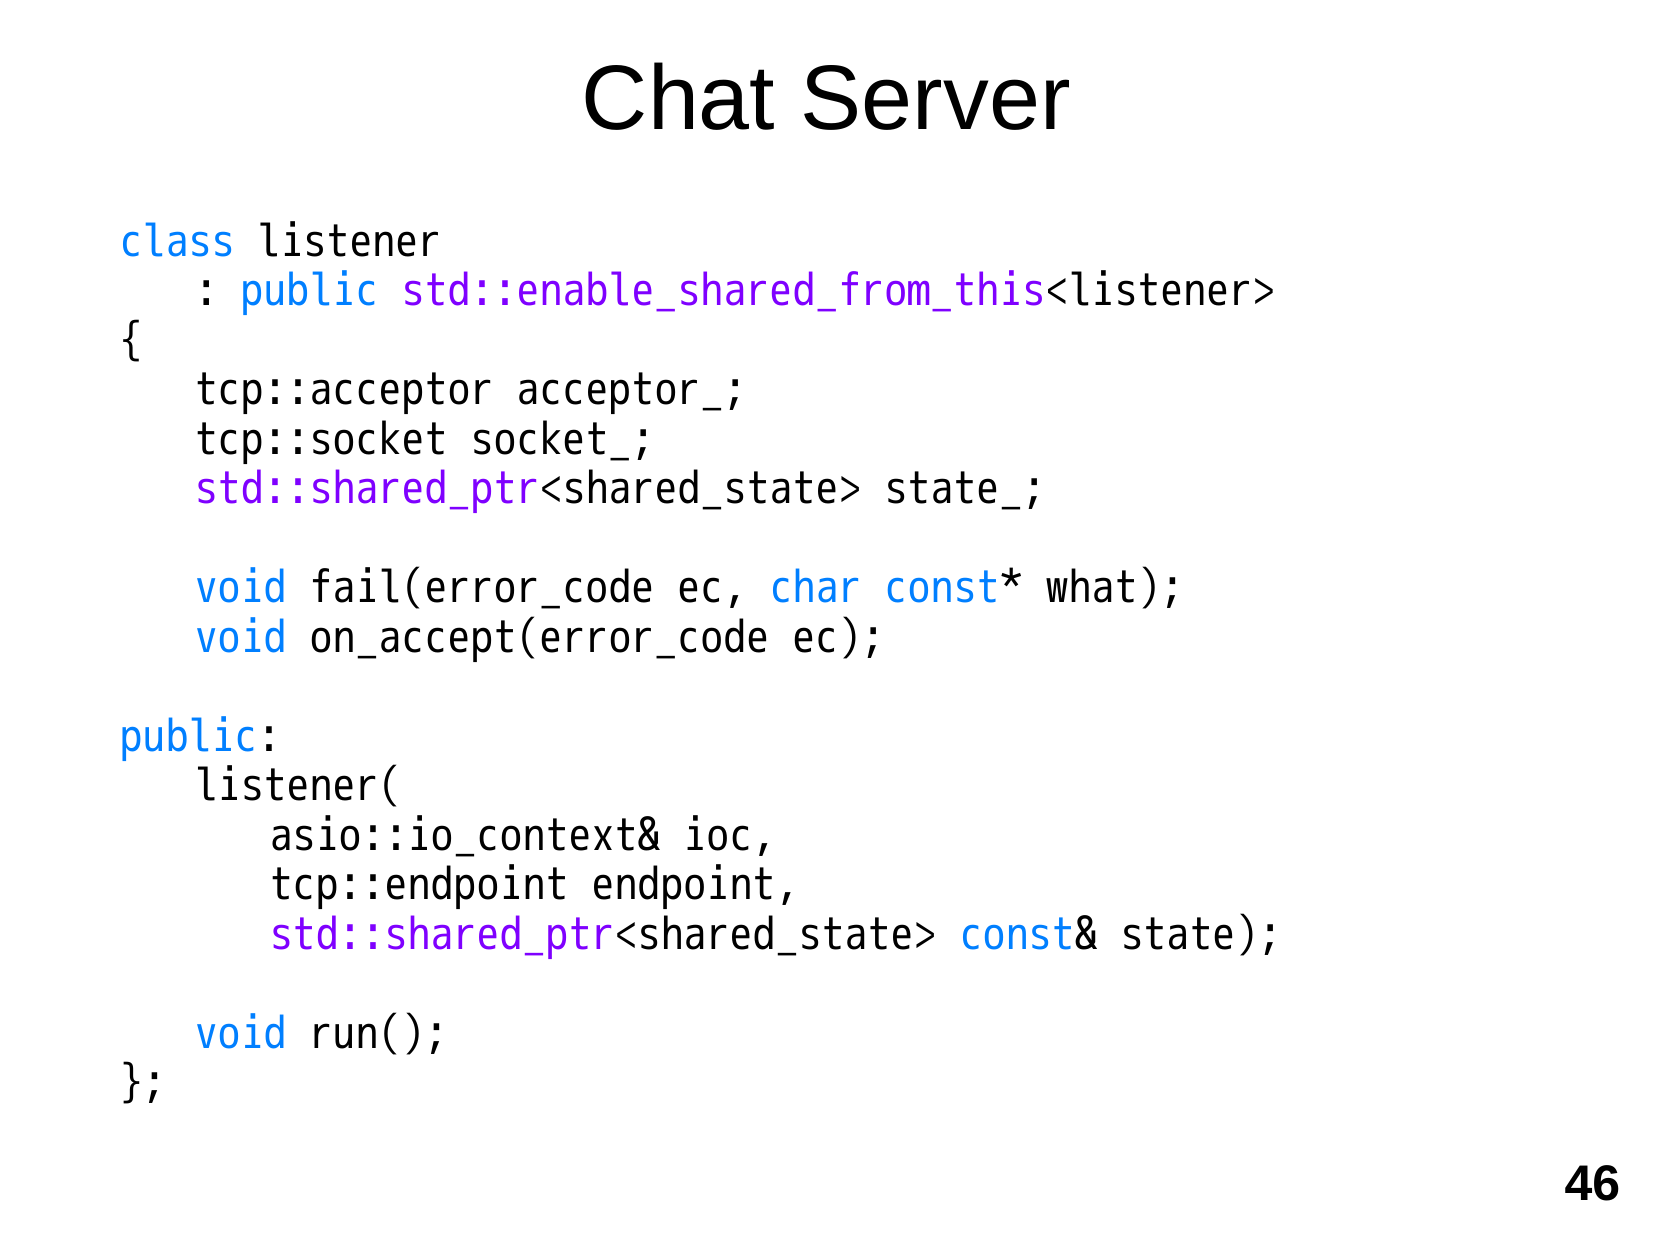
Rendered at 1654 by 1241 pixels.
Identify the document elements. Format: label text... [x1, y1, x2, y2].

text_box class listener : public std::enable_shared_from_this<listener> { tcp::acceptor acceptor_; tcp::socket socket_; std::shared_ptr<shared_state> state_; void fail(error_code ec, char const* what); void on_accept(error_code ec); public: listener( asio::io_context& ioc, tcp::endpoint endpoint, std::shared_ptr<shared_state> const& state); void run(); }; [104, 210, 1575, 1116]
title Chat Server [82, 15, 1571, 181]
